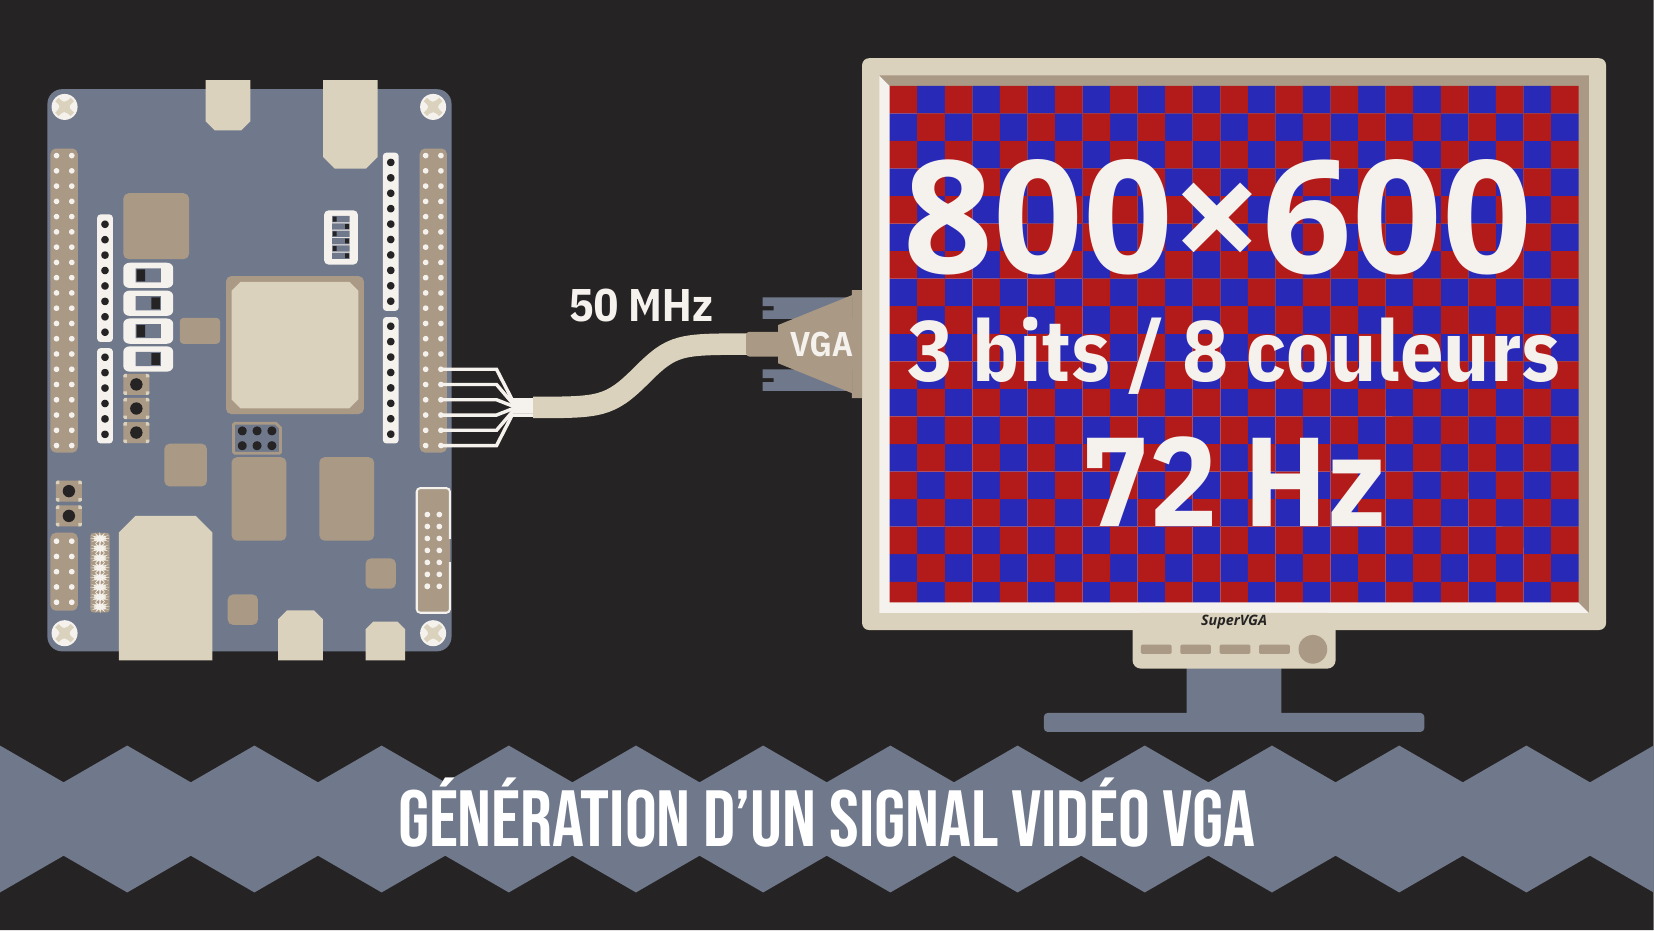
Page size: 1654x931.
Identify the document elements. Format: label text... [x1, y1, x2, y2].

title Génération d’un signal vidéo VGA [54, 768, 1600, 877]
picture [0, 0, 1654, 741]
